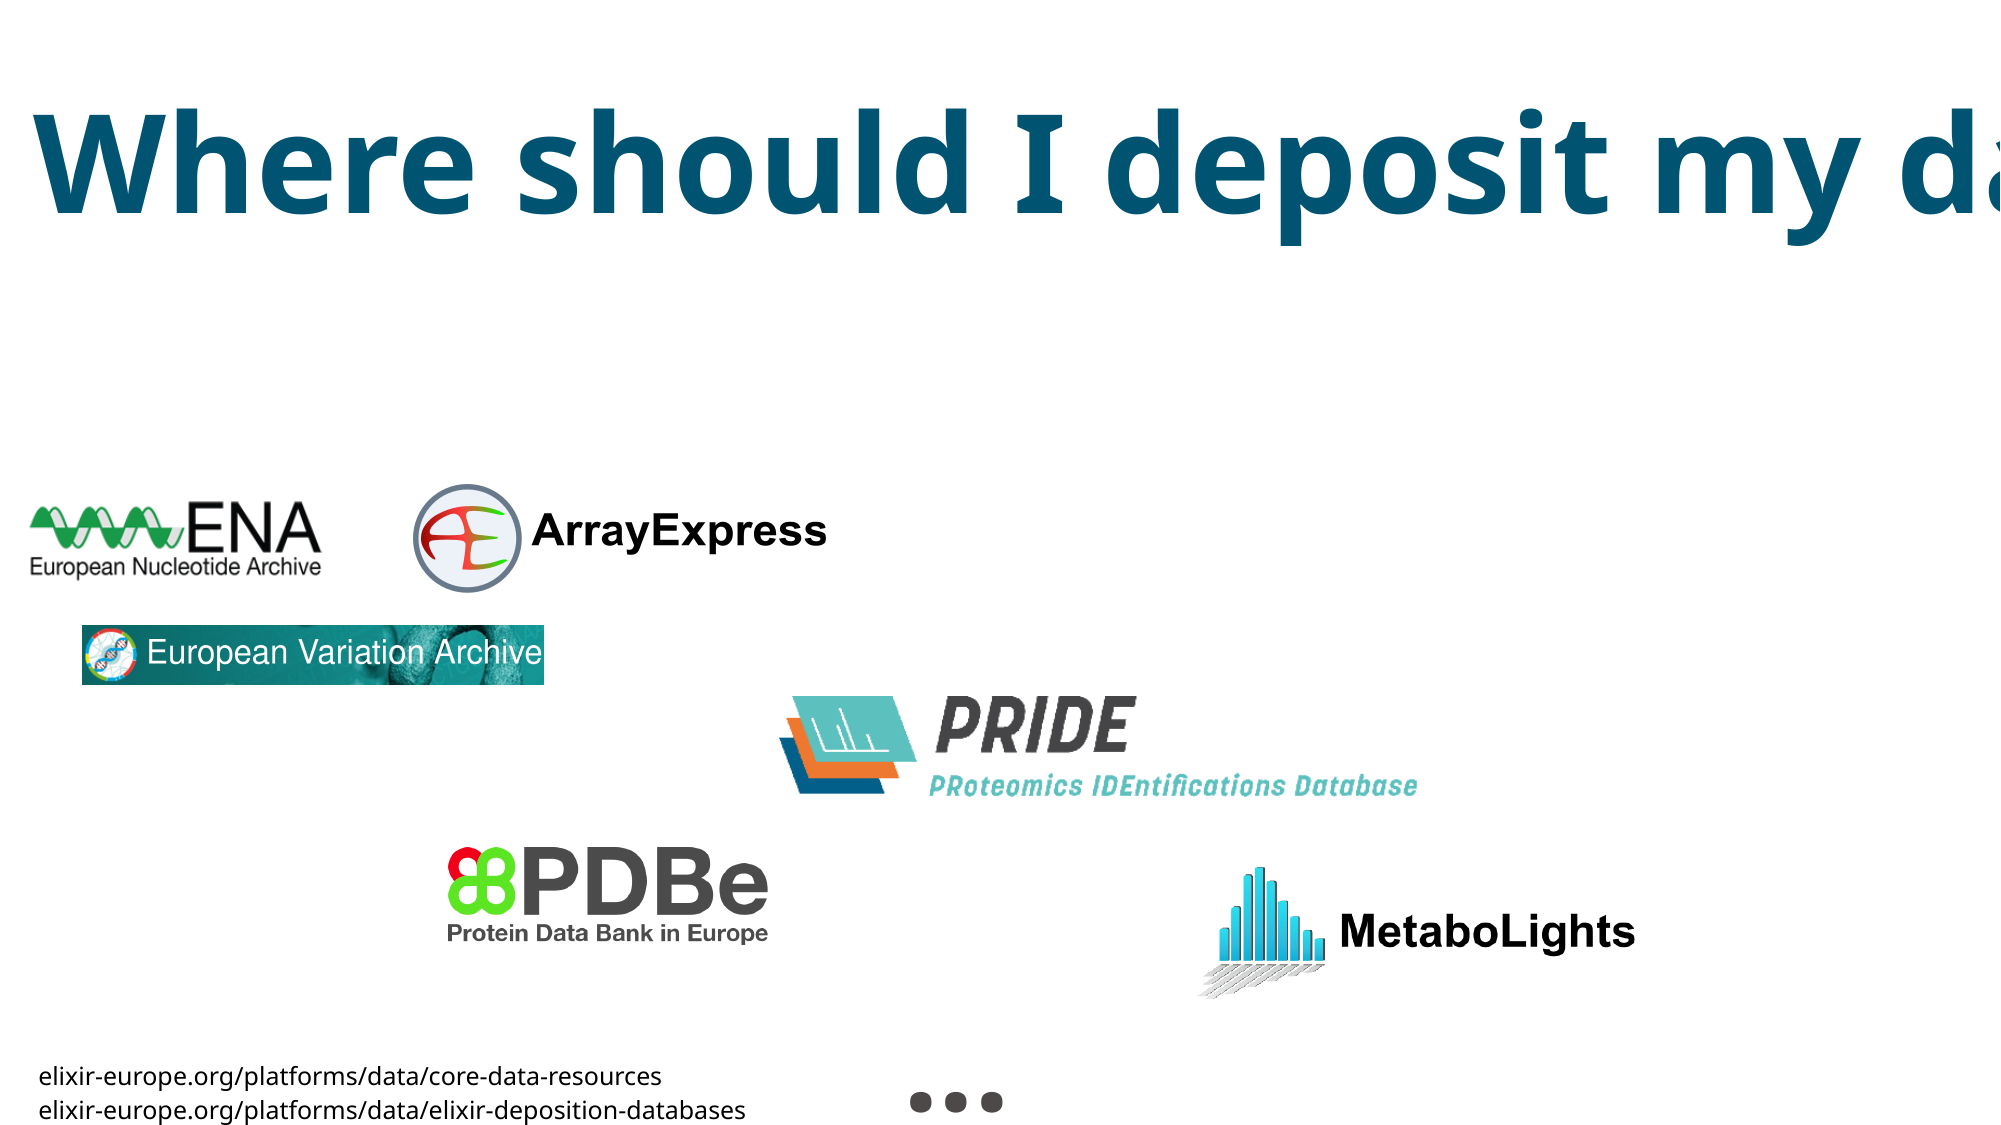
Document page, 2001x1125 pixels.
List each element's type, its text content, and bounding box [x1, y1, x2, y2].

text_box ... [888, 970, 1028, 1111]
picture [1181, 862, 1635, 1004]
text_box elixir-europe.org/platforms/data/core-data-resources elixir-europe.org/platforms/data/elixir-deposition-databases [23, 1051, 671, 1117]
picture [82, 625, 544, 685]
picture [413, 484, 826, 593]
picture [448, 847, 768, 945]
picture [22, 496, 331, 584]
picture [779, 696, 1418, 797]
text_box Where should I deposit my data? [18, 59, 1982, 212]
